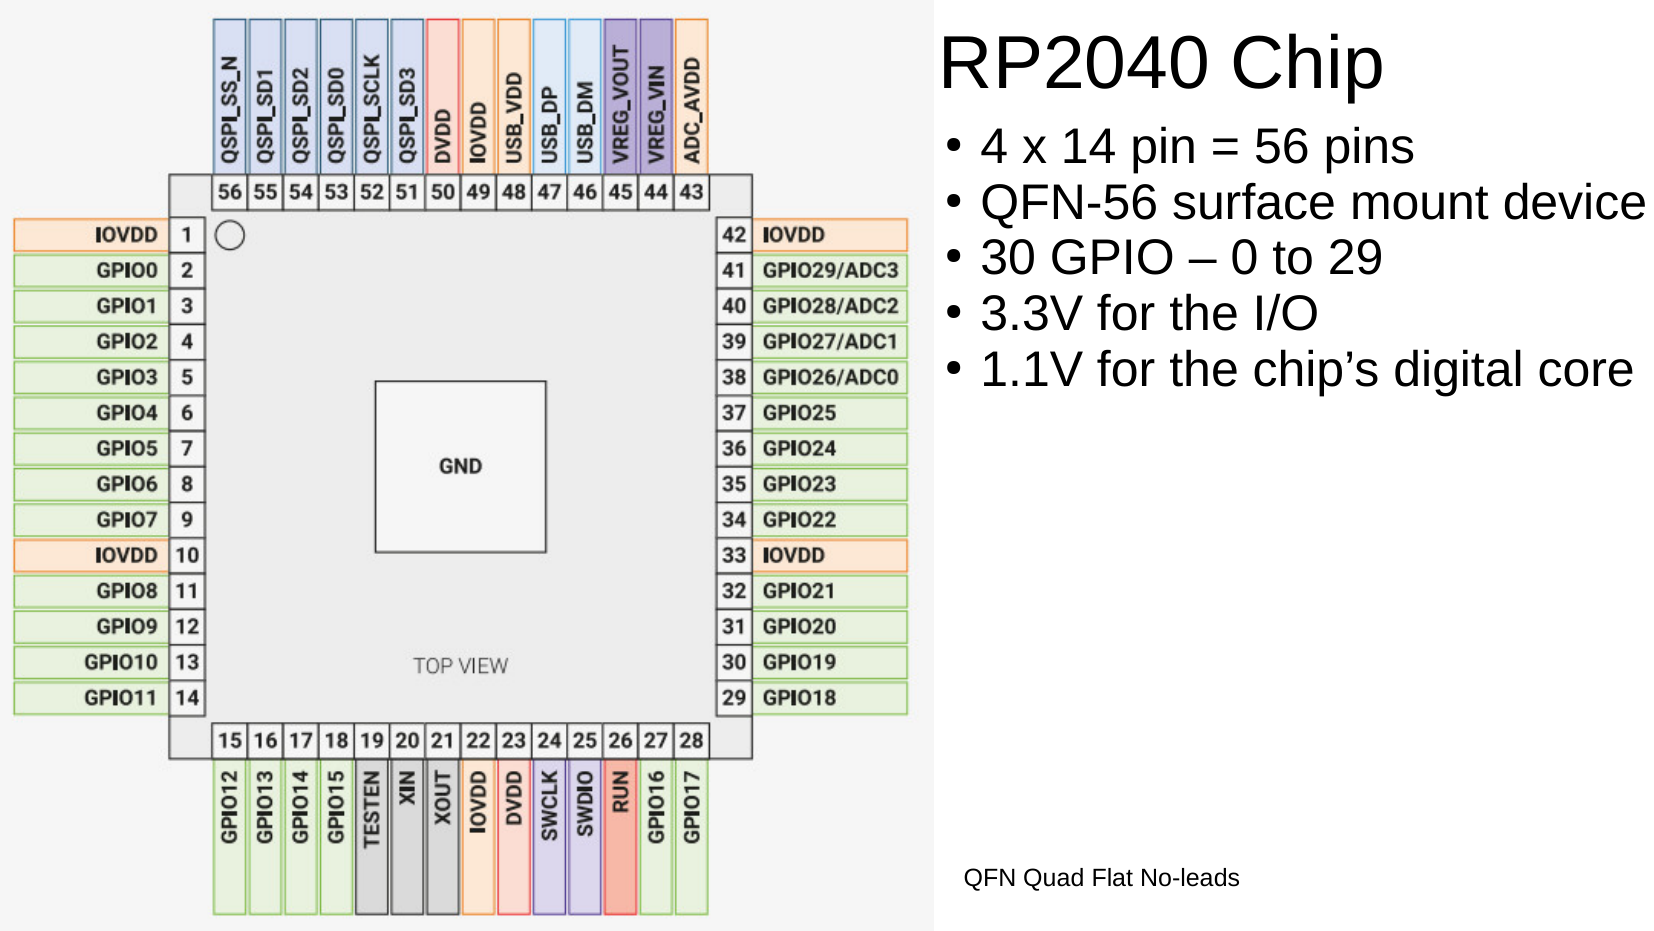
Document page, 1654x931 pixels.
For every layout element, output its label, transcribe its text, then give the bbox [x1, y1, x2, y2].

picture [0, 0, 934, 931]
title RP2040 Chip [938, 20, 1648, 105]
subtitle 4 x 14 pin = 56 pins QFN-56 surface mount device 30 GPIO – 0 to 29 3.3V for the I/O 1.1V for the chip’s digital core [944, 118, 1654, 397]
text_box QFN Quad Flat No-leads [948, 856, 1571, 931]
